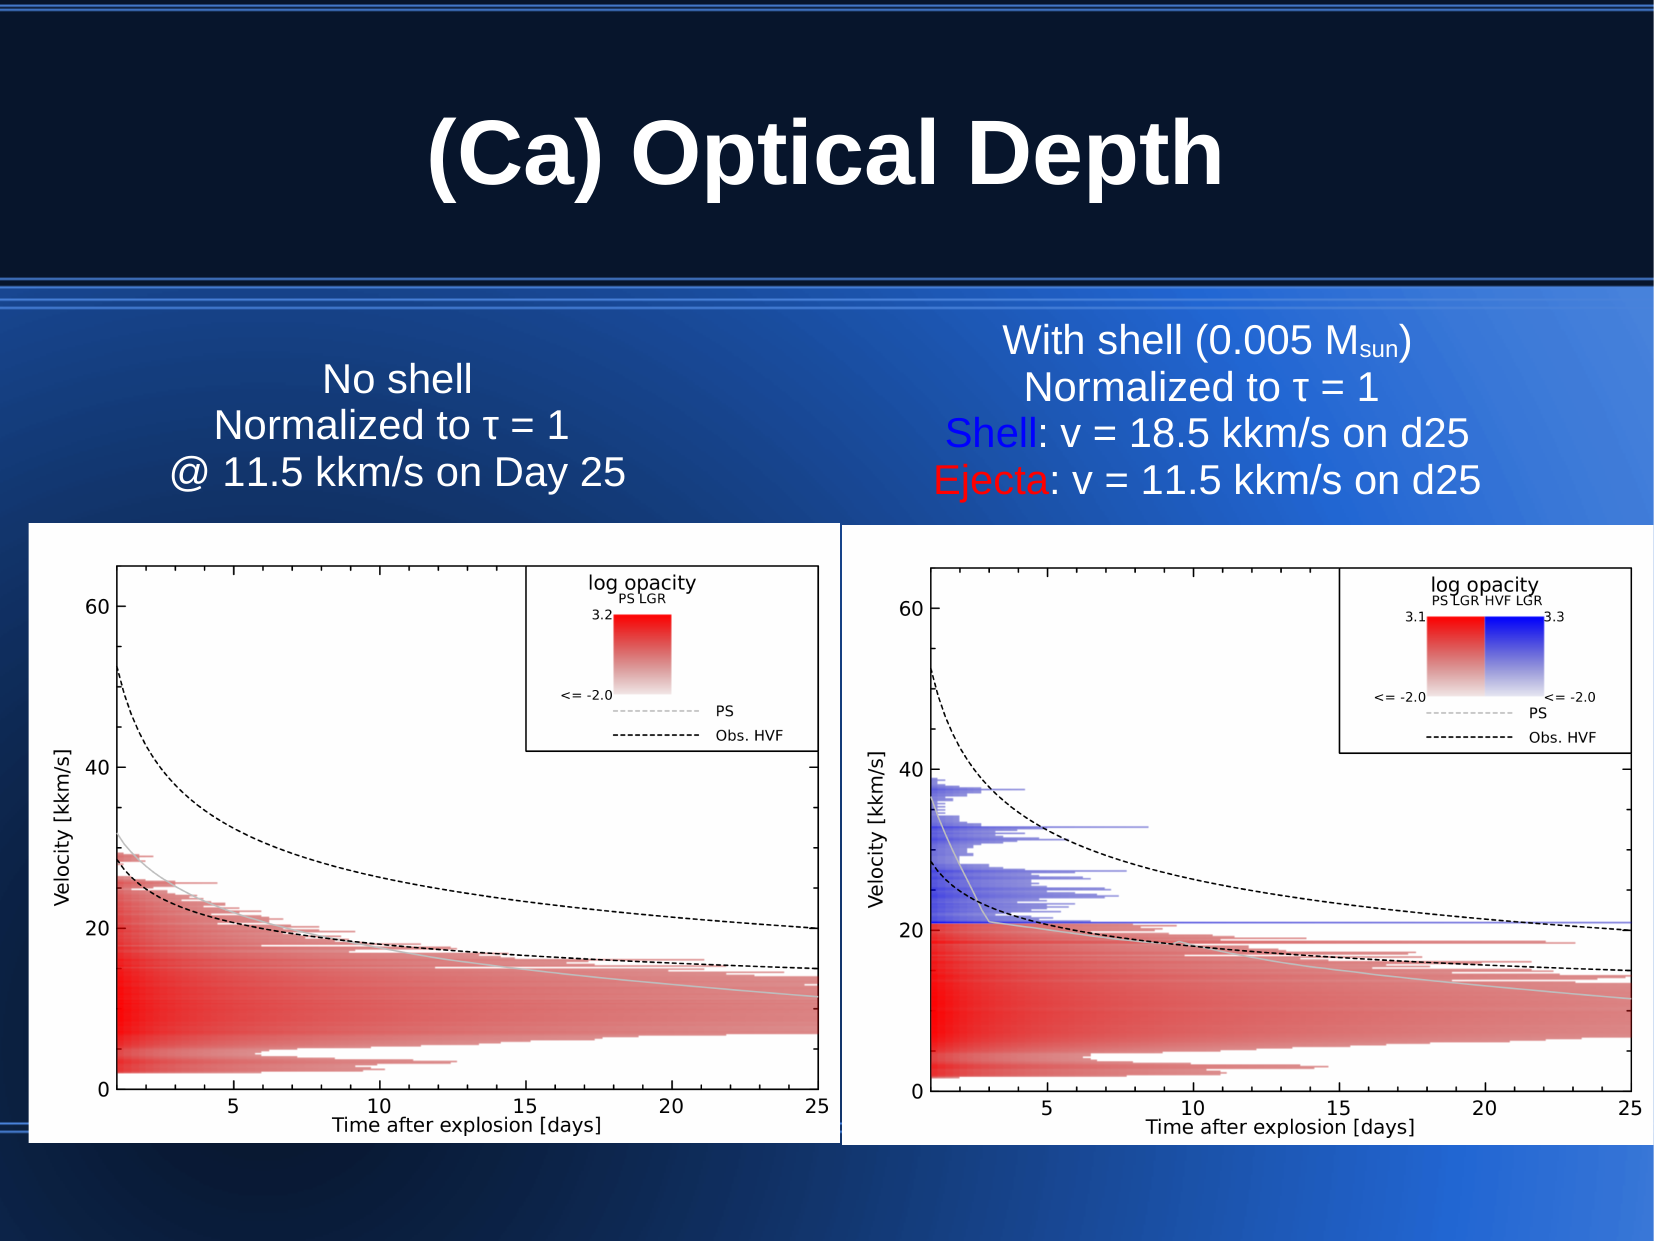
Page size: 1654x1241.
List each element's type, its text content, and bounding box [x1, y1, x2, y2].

text_box With shell (0.005 Msun) Normalized to τ = 1 Shell: v = 18.5 kkm/s on d25 Ejecta: v = 11.5 kkm/s on d25 [885, 317, 1531, 518]
text_box No shell Normalized to τ = 1 @ 11.5 kkm/s on Day 25 [75, 355, 721, 496]
title (Ca) Optical Depth [82, 49, 1571, 257]
picture [0, 0, 1654, 1241]
